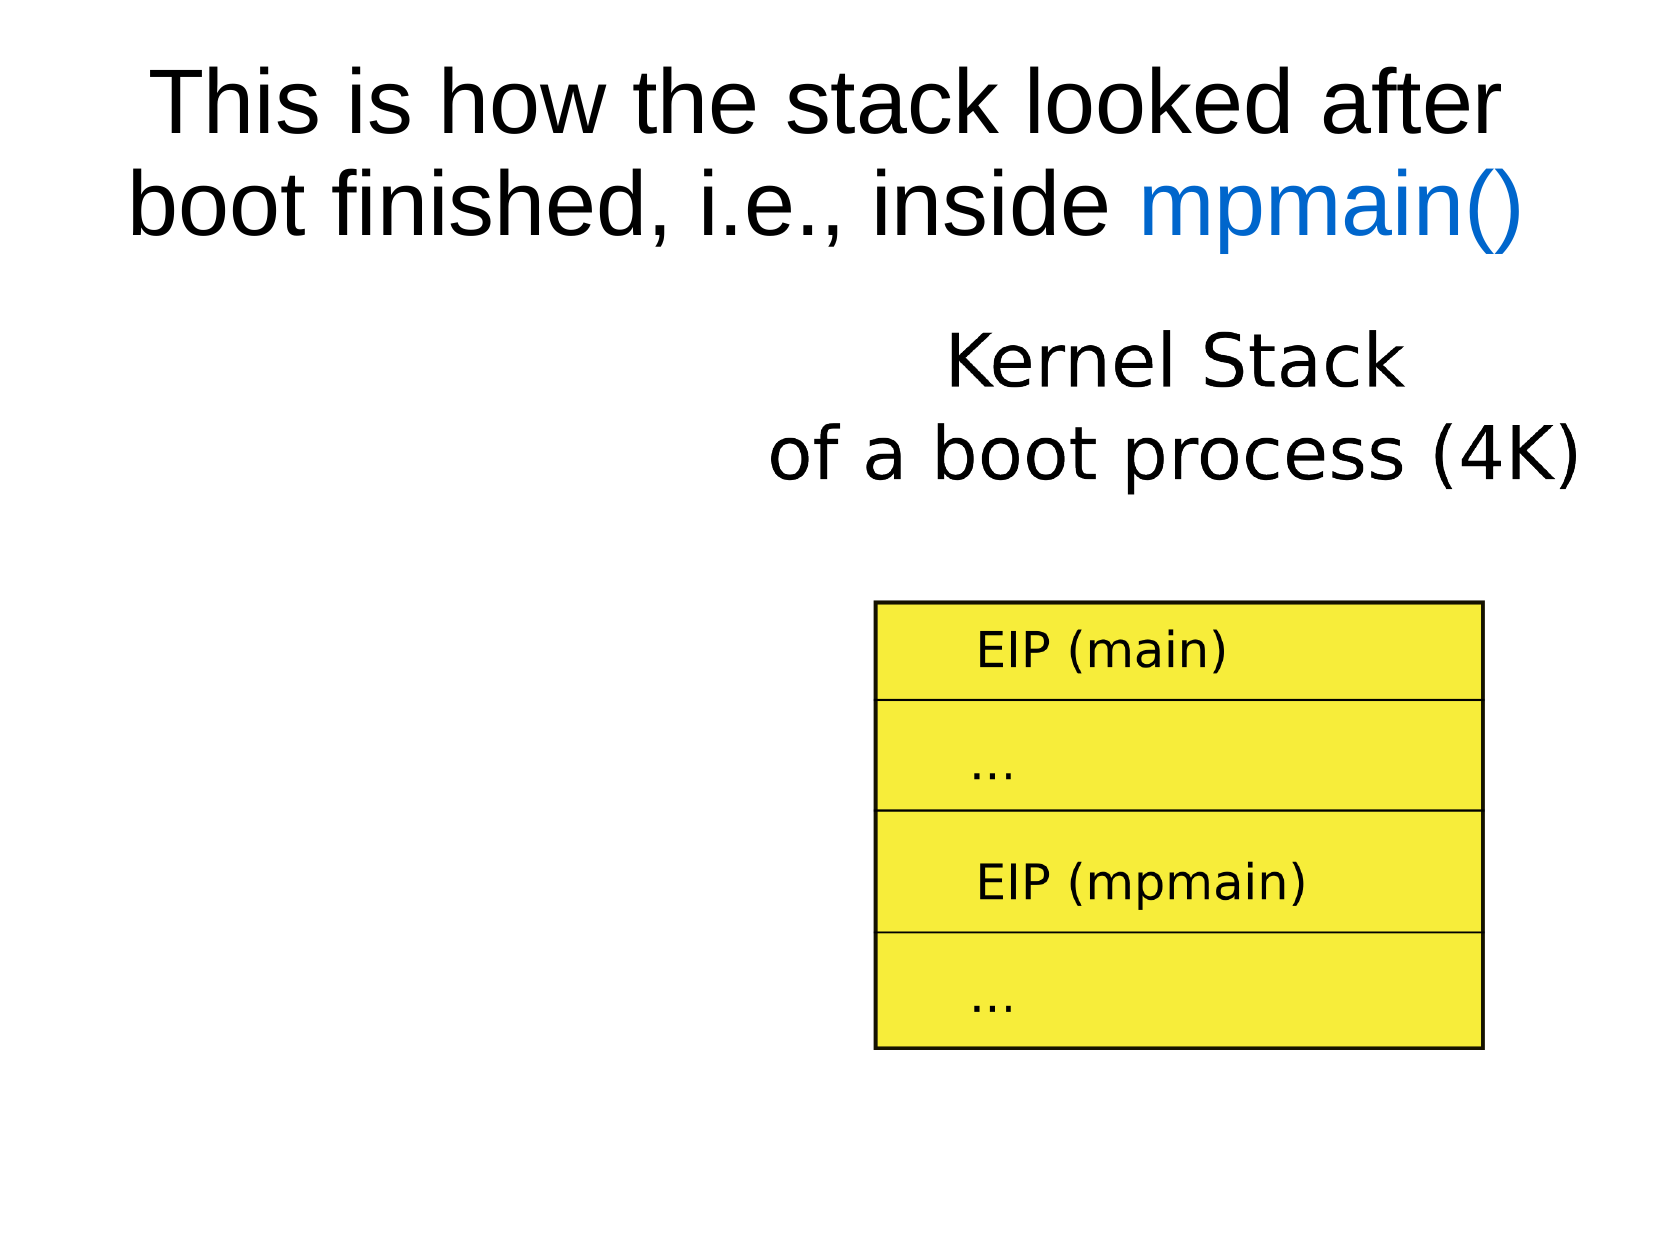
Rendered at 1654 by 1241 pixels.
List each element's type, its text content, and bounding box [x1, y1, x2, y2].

picture [771, 330, 1576, 1051]
subtitle [82, 290, 1571, 1010]
title This is how the stack looked after boot finished, i.e., inside mpmain() [82, 49, 1571, 257]
